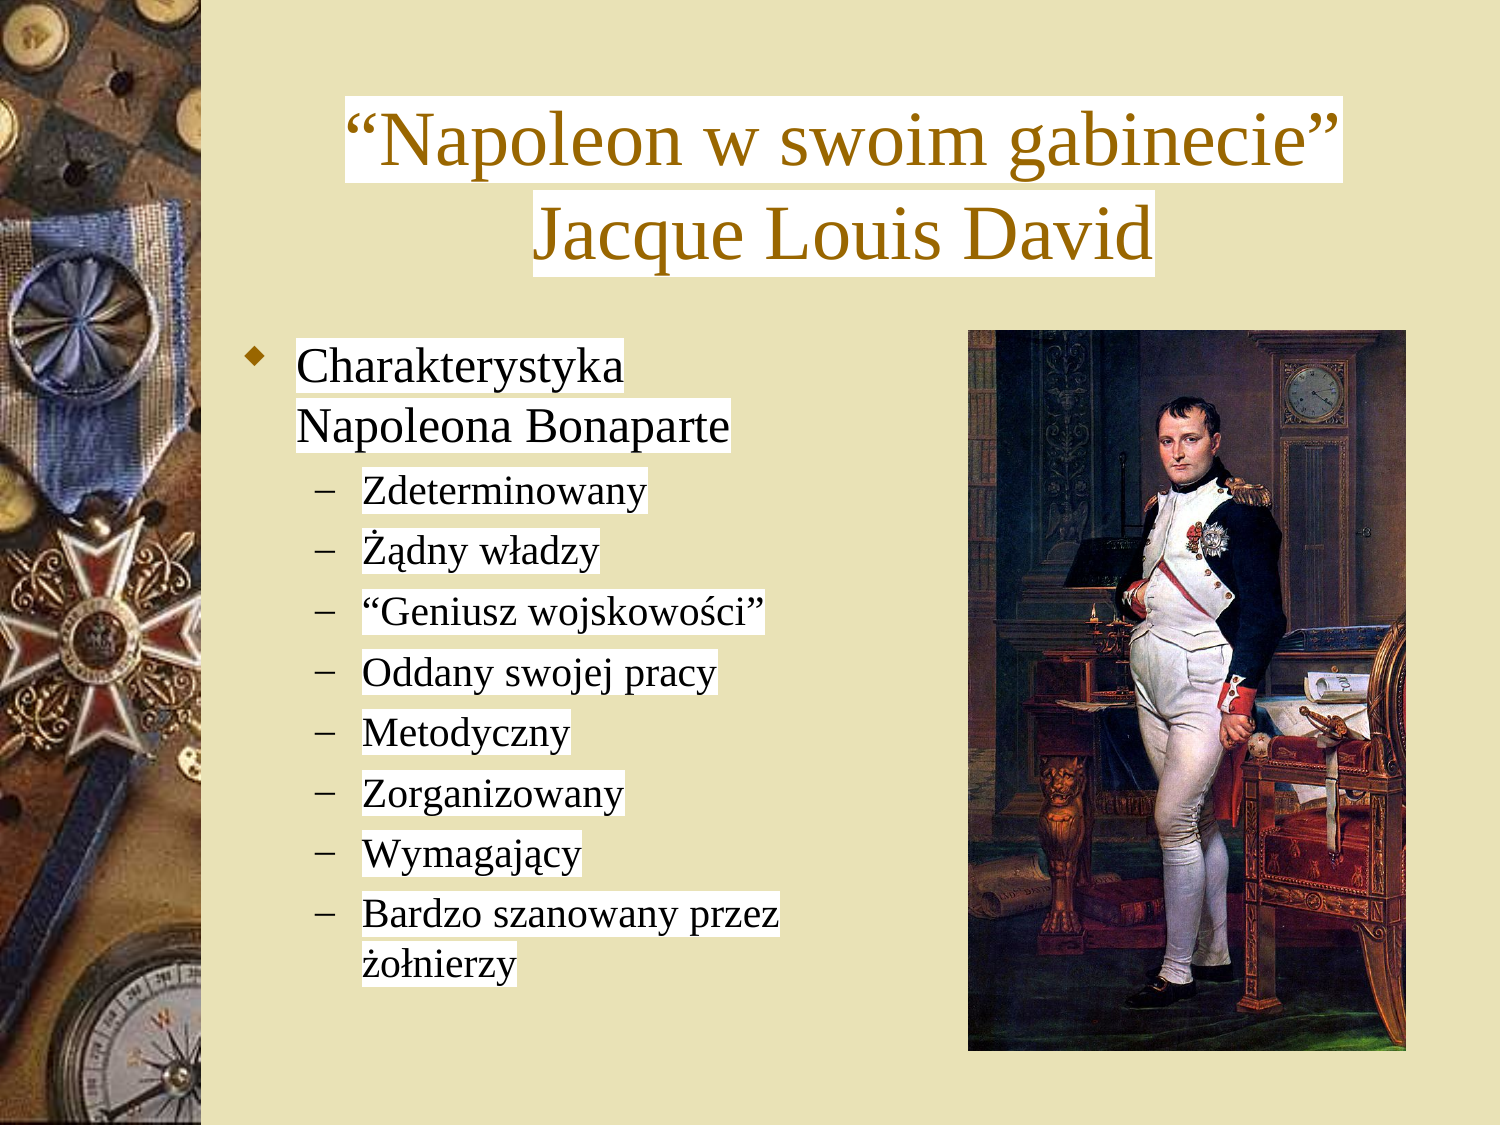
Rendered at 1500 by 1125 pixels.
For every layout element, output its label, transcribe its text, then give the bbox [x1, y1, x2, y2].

picture [968, 330, 1406, 1051]
title “Napoleon w swoim gabinecie” Jacque Louis David [224, 87, 1463, 275]
picture [0, 0, 201, 1125]
list Charakterystyka Napoleona Bonaparte Zdeterminowany Żądny władzy “Geniusz wojskowości” Oddany swojej pracy Metodyczny Zorganizowany Wymagający Bardzo szanowany przez żołnierzy [225, 324, 838, 1000]
